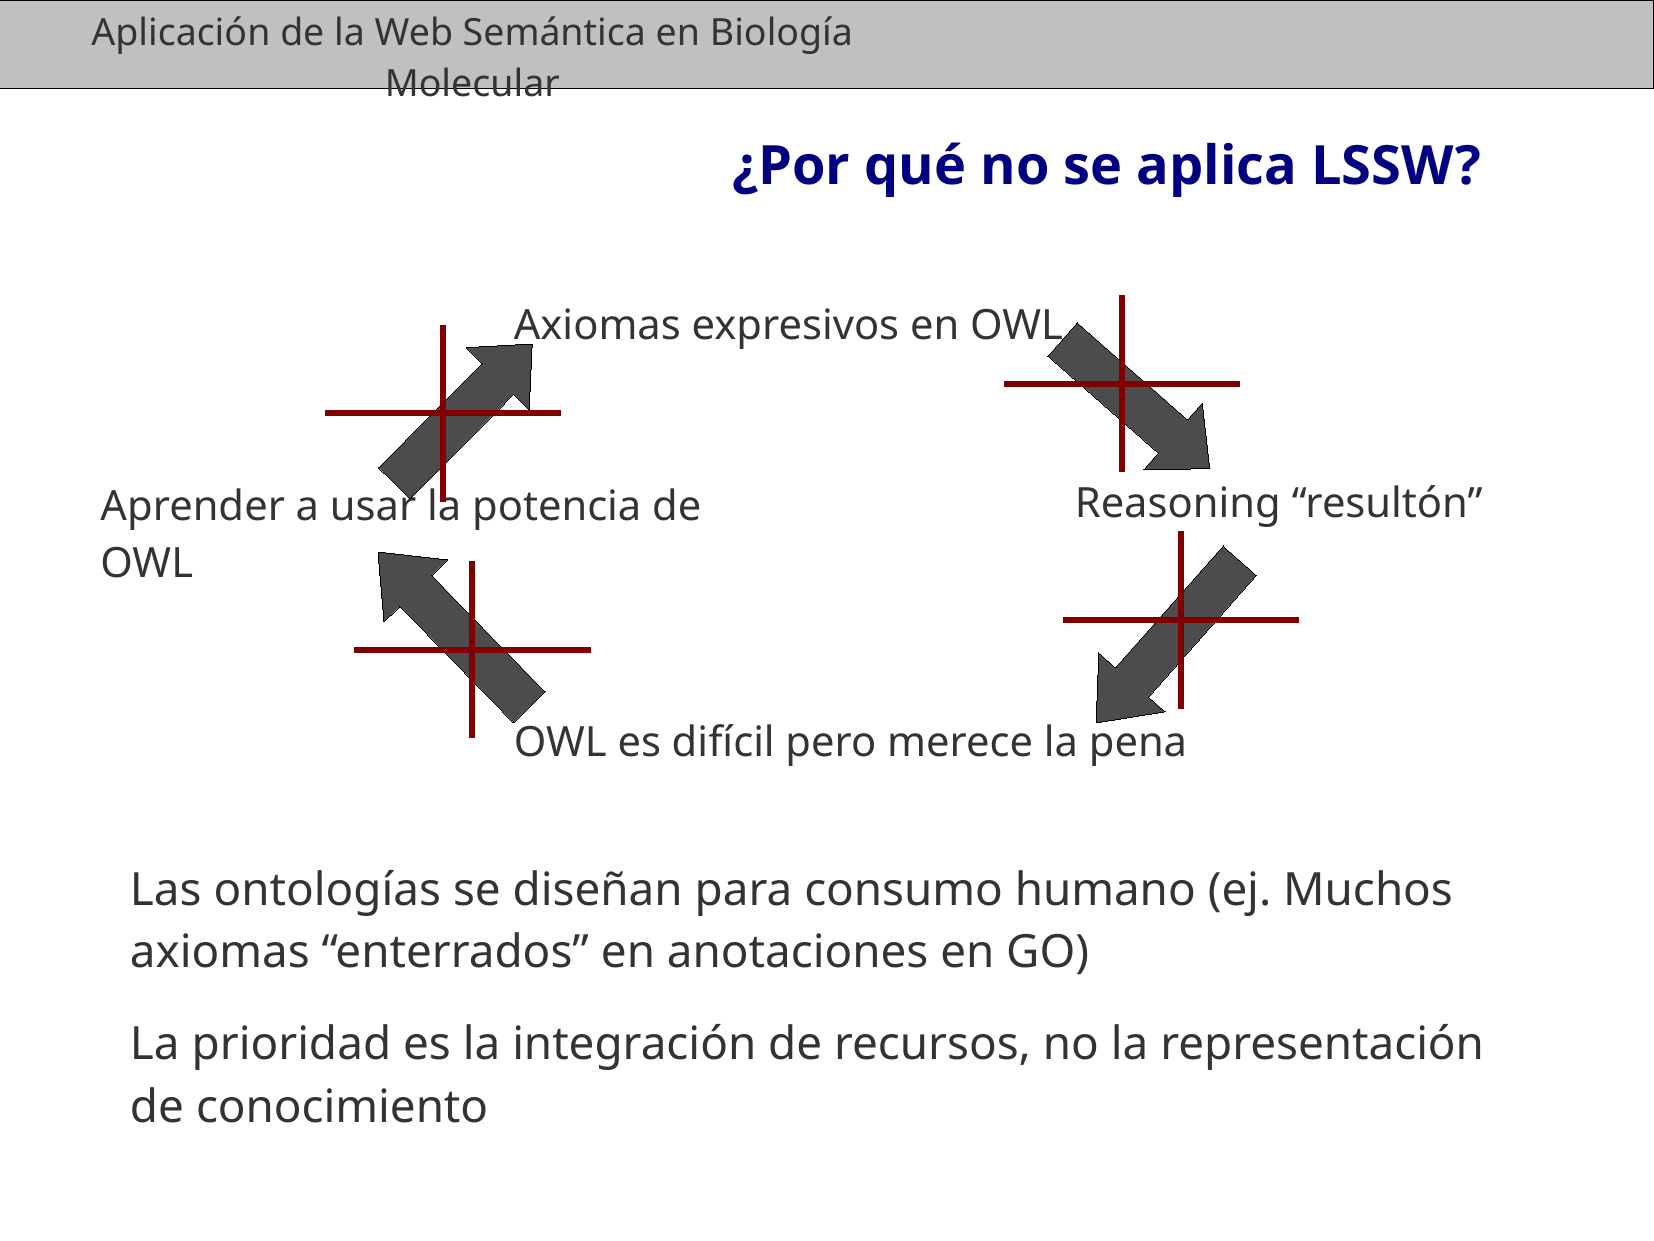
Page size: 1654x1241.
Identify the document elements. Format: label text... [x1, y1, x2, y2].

text_box Aplicación de la Web Semántica en Biología Molecular [0, 23, 945, 89]
list Axiomas expresivos en OWL [442, 295, 1093, 384]
text_box [0, 0, 1654, 89]
text_box [378, 552, 469, 647]
text_box [1125, 387, 1210, 470]
text_box [1184, 545, 1257, 617]
text_box [1047, 322, 1119, 381]
text_box [378, 416, 440, 499]
text_box [475, 619, 502, 647]
text_box OWL es difícil pero merece la pena [442, 711, 1193, 768]
text_box Aprender a usar la potencia de OWL [29, 475, 779, 532]
list Reasoning “resultón” [1003, 472, 1506, 591]
list Las ontologías se diseñan para consumo humano (ej. Muchos axiomas “enterrados” en anotaciones en GO) La prioridad es la integración de recursos, no la representación de conocimiento [59, 856, 1548, 1157]
text_box [1096, 623, 1178, 723]
text_box [446, 416, 493, 463]
text_box [446, 344, 533, 410]
text_box [475, 653, 546, 723]
text_box [445, 653, 469, 678]
text_box [1083, 387, 1119, 419]
text_box [1160, 596, 1178, 617]
text_box [1125, 364, 1144, 381]
text_box [1184, 623, 1215, 657]
text_box ¿Por qué no se aplica LSSW? [561, 125, 1654, 202]
